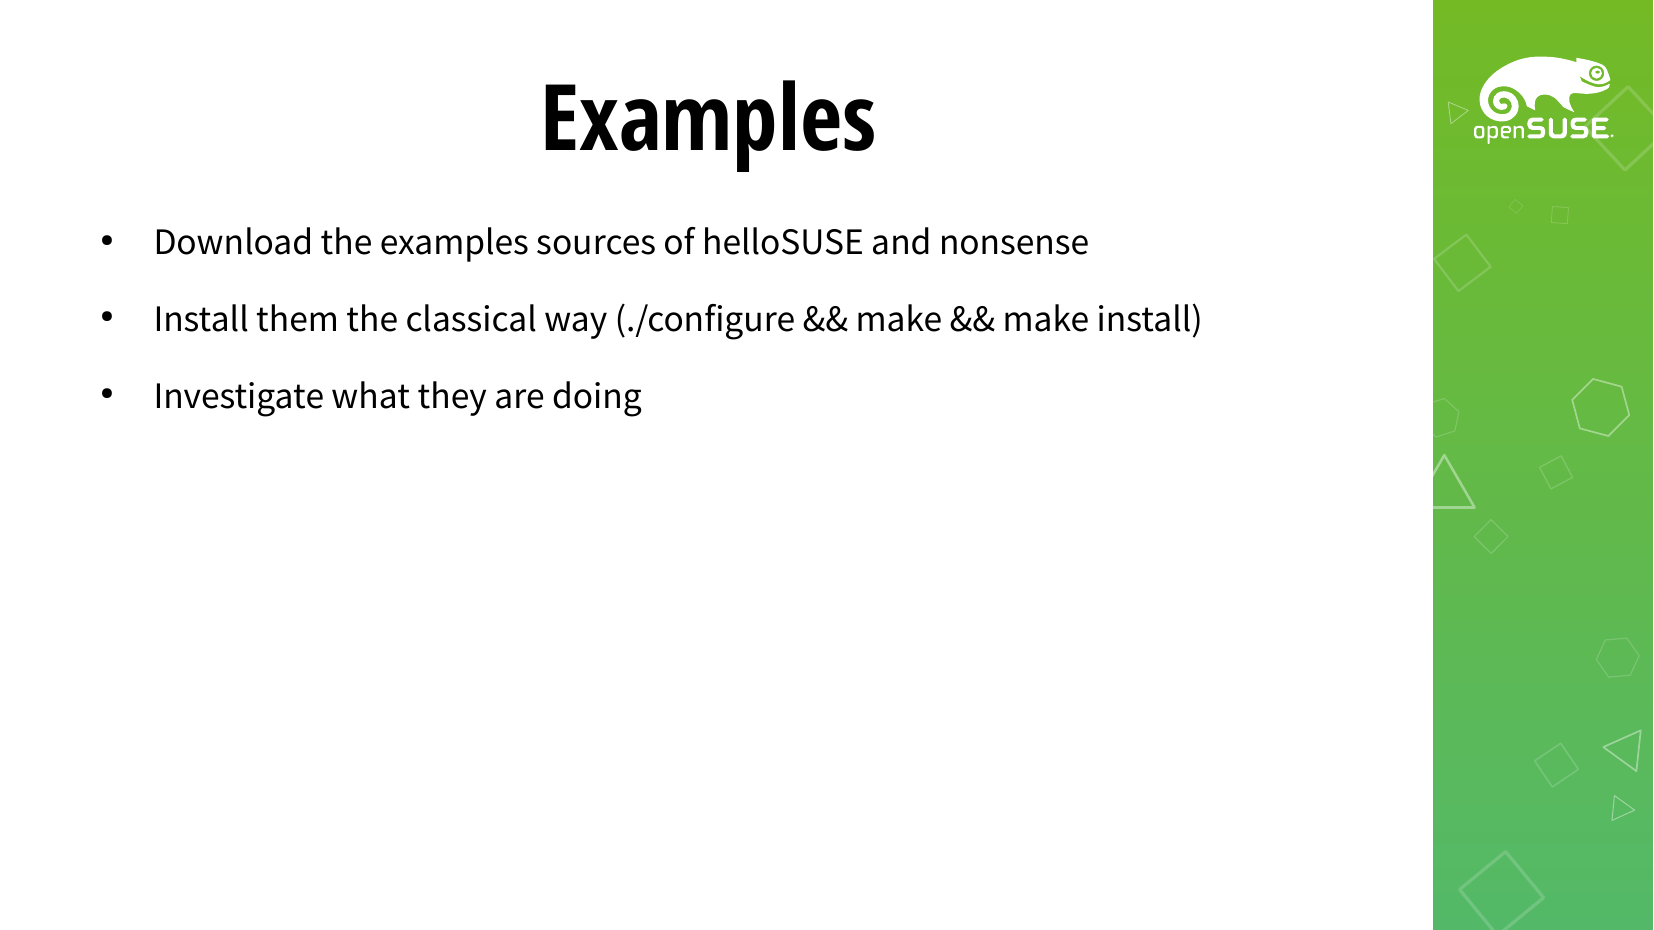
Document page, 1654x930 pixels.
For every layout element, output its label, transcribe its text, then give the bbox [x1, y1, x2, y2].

list Download the examples sources of helloSUSE and nonsense Install them the classical way (./configure && make && make install) Investigate what they are doing [82, 217, 1336, 757]
title Examples [82, 37, 1336, 193]
